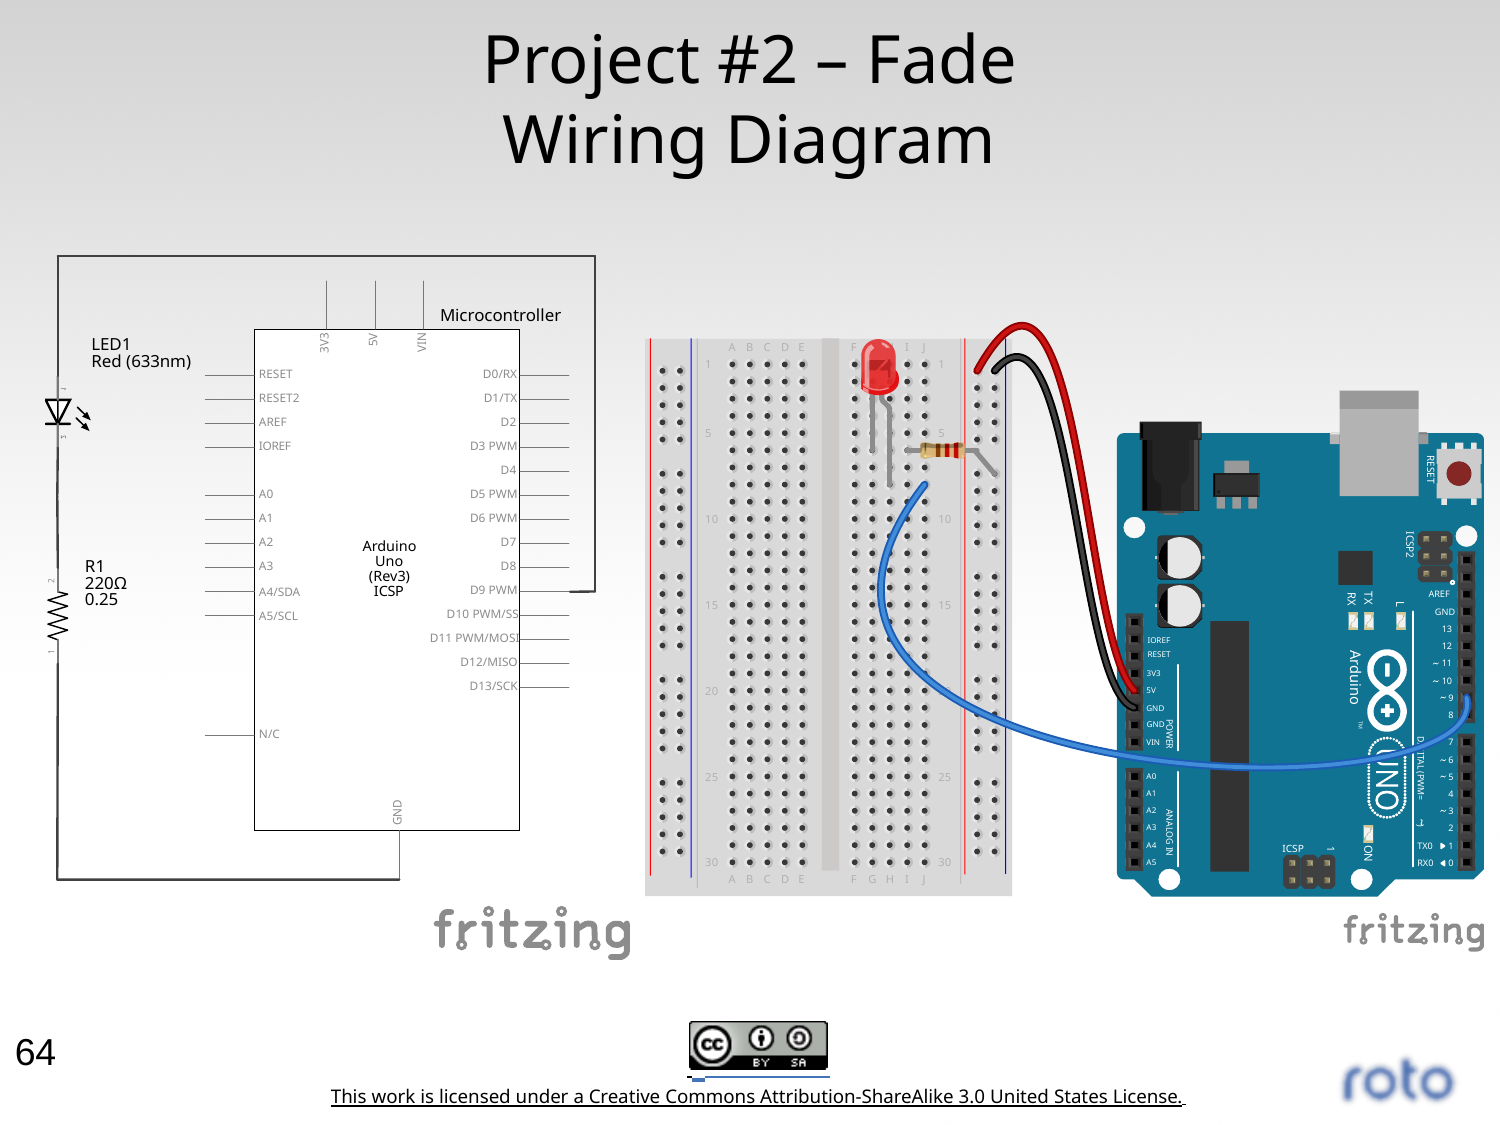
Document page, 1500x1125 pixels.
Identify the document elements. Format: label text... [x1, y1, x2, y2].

picture [0, 0, 1500, 1125]
title Project #2 – Fade Wiring Diagram [112, 2, 1388, 190]
